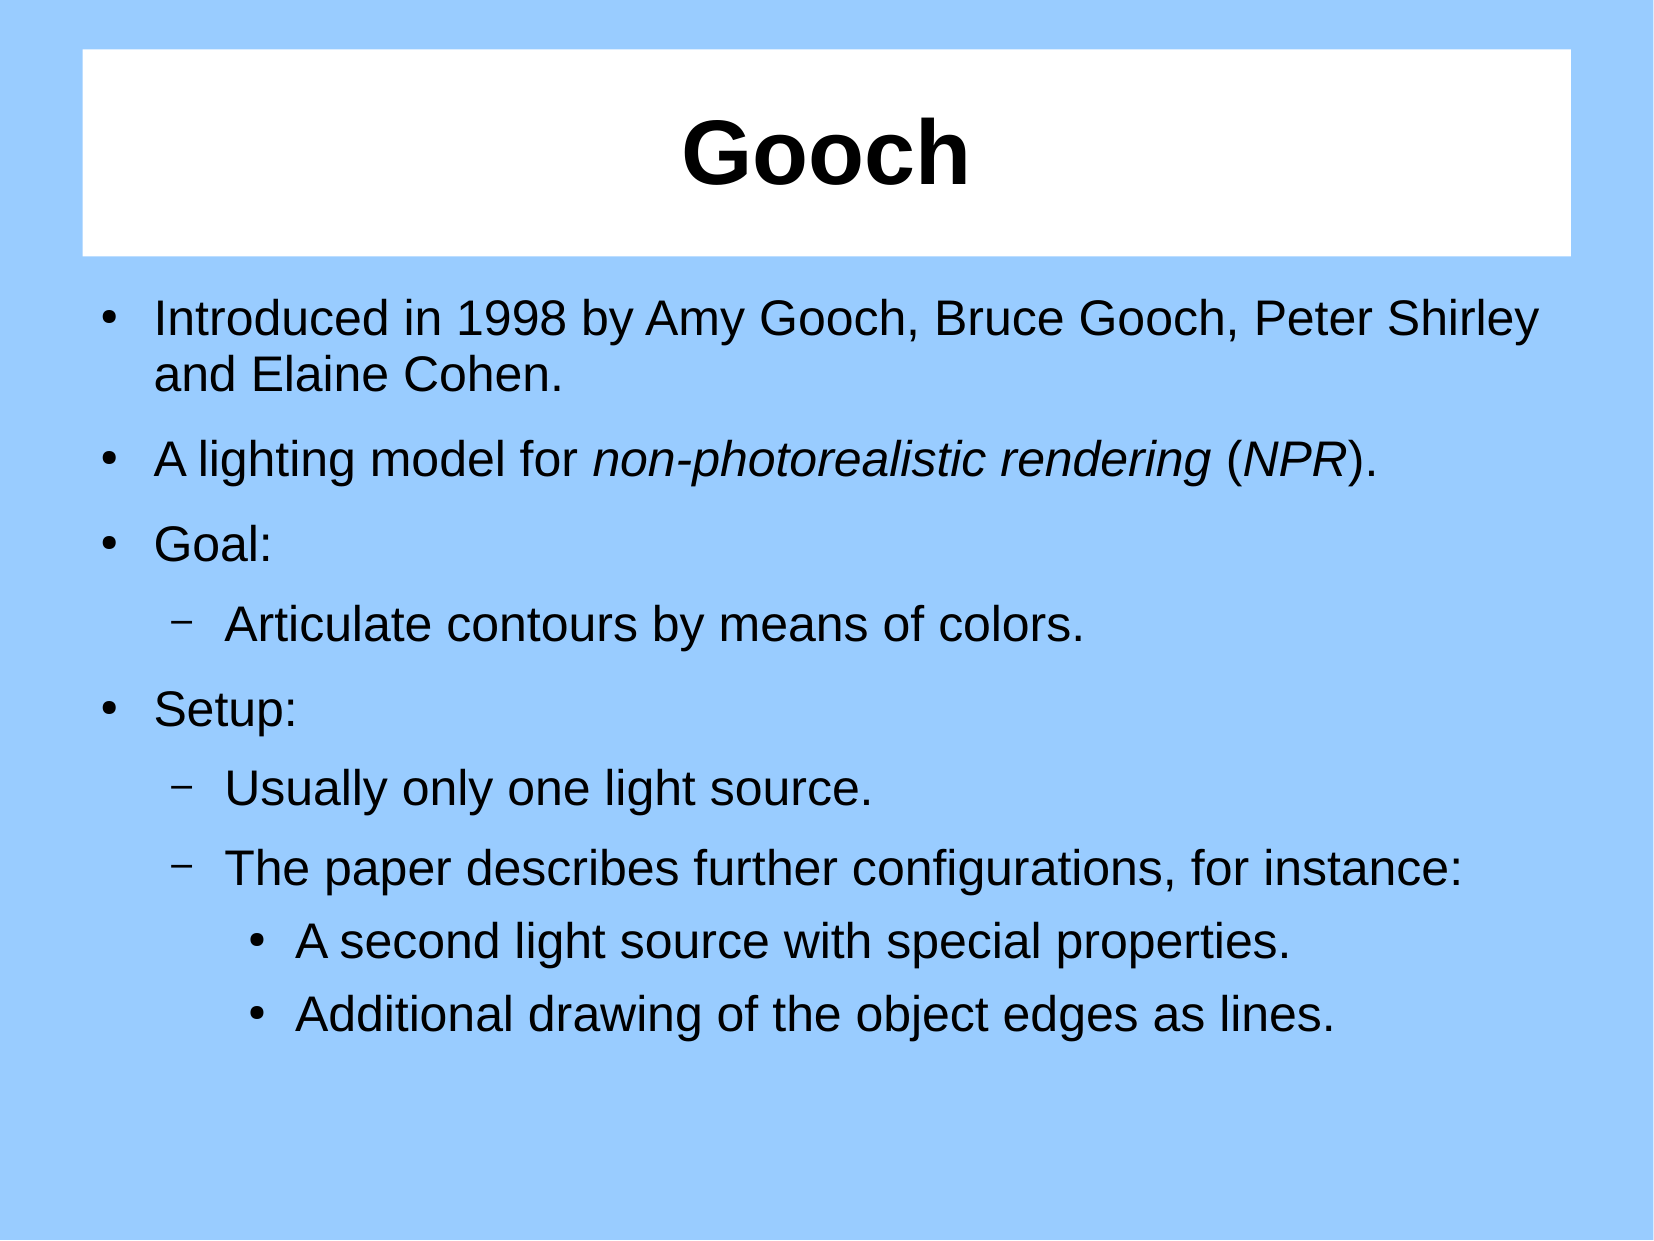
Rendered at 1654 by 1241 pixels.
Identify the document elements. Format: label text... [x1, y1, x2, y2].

title Gooch [82, 49, 1571, 257]
list Introduced in 1998 by Amy Gooch, Bruce Gooch, Peter Shirley and Elaine Cohen. A lighting model for non-photorealistic rendering (NPR). Goal: Articulate contours by means of colors. Setup: Usually only one light source. The paper describes further configurations, for instance: A second light source with special properties. Additional drawing of the object edges as lines. [82, 290, 1571, 1170]
